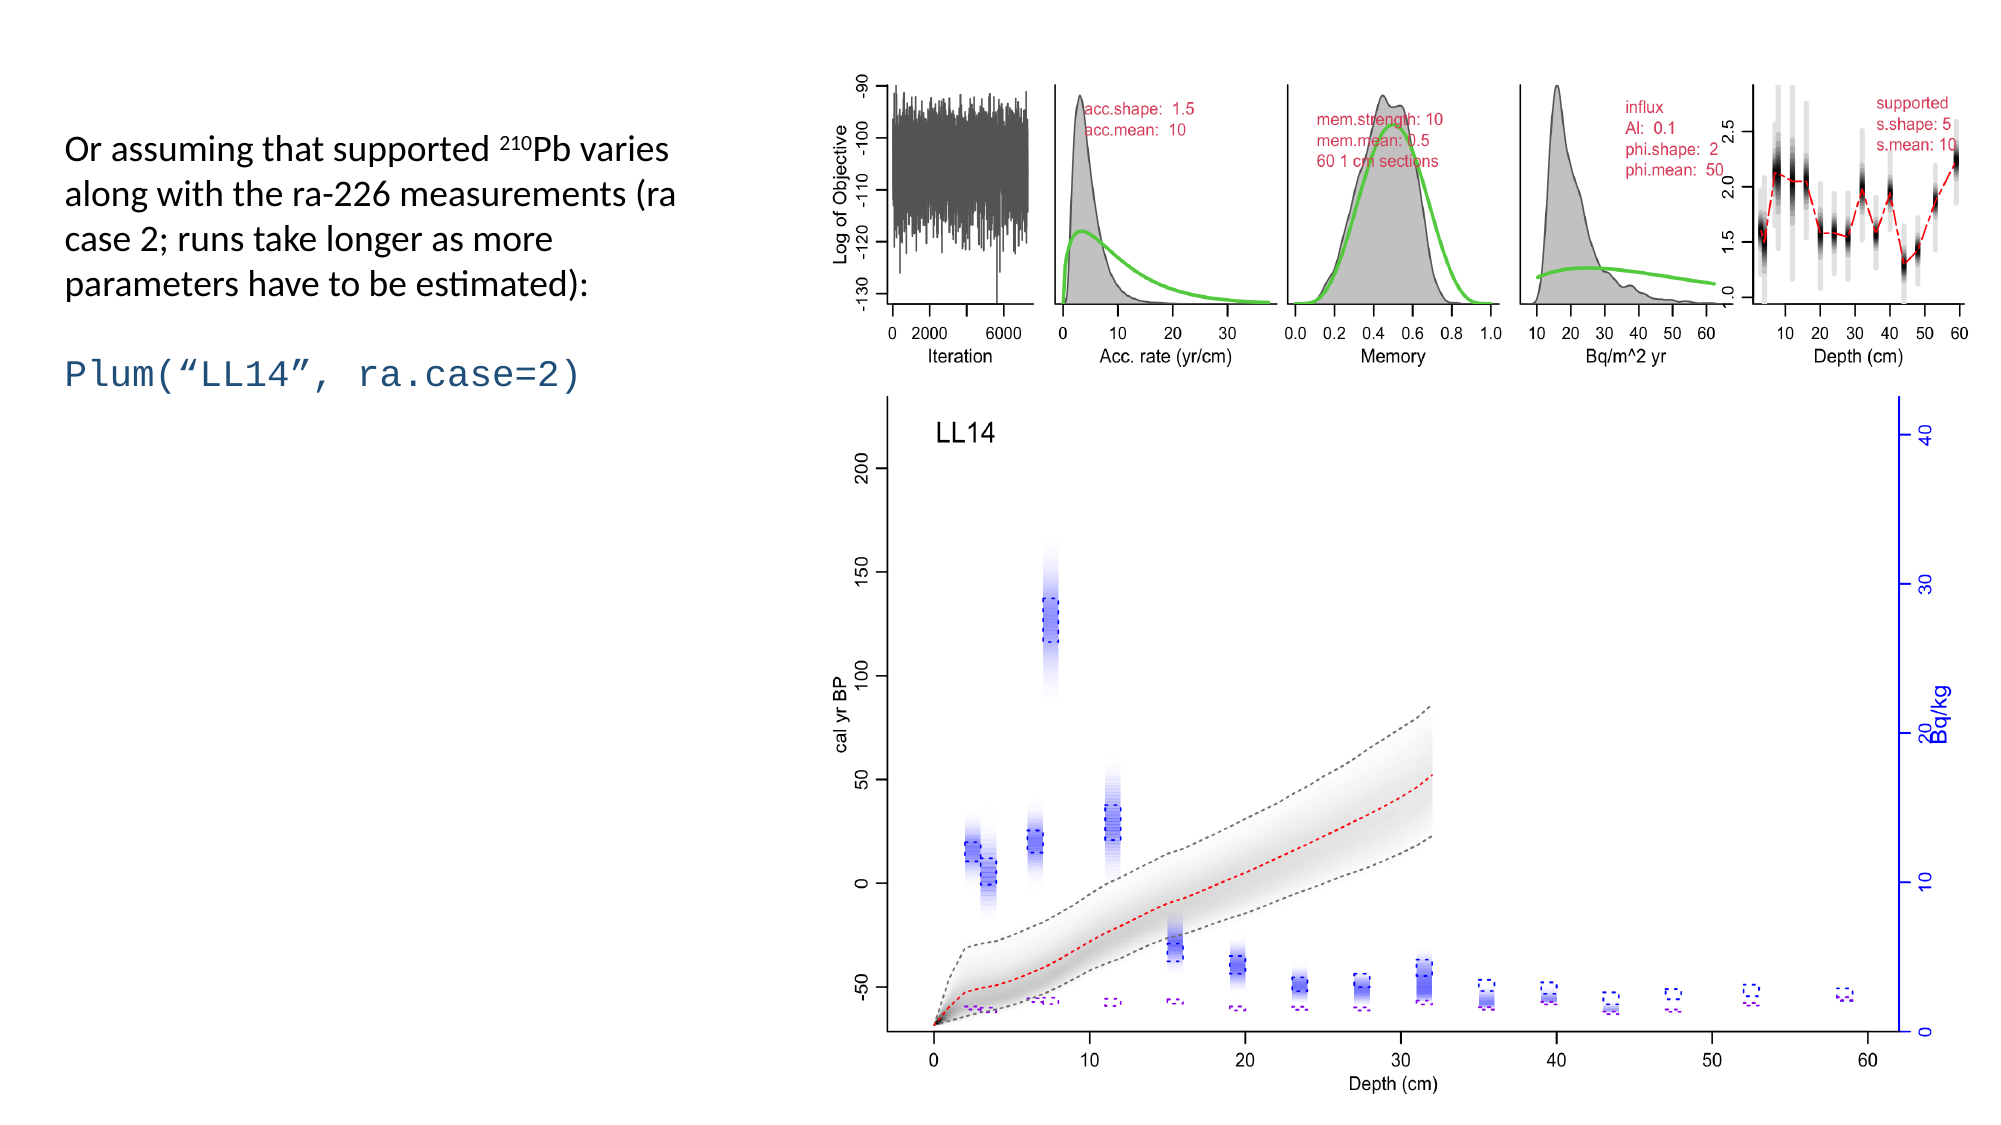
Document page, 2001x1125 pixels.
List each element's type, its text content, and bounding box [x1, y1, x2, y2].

text_box Or assuming that supported 210Pb varies along with the ra-226 measurements (ra case 2; runs take longer as more parameters have to be estimated): Plum(“LL14”, ra.case=2) [49, 116, 735, 402]
picture [822, 62, 1985, 1101]
